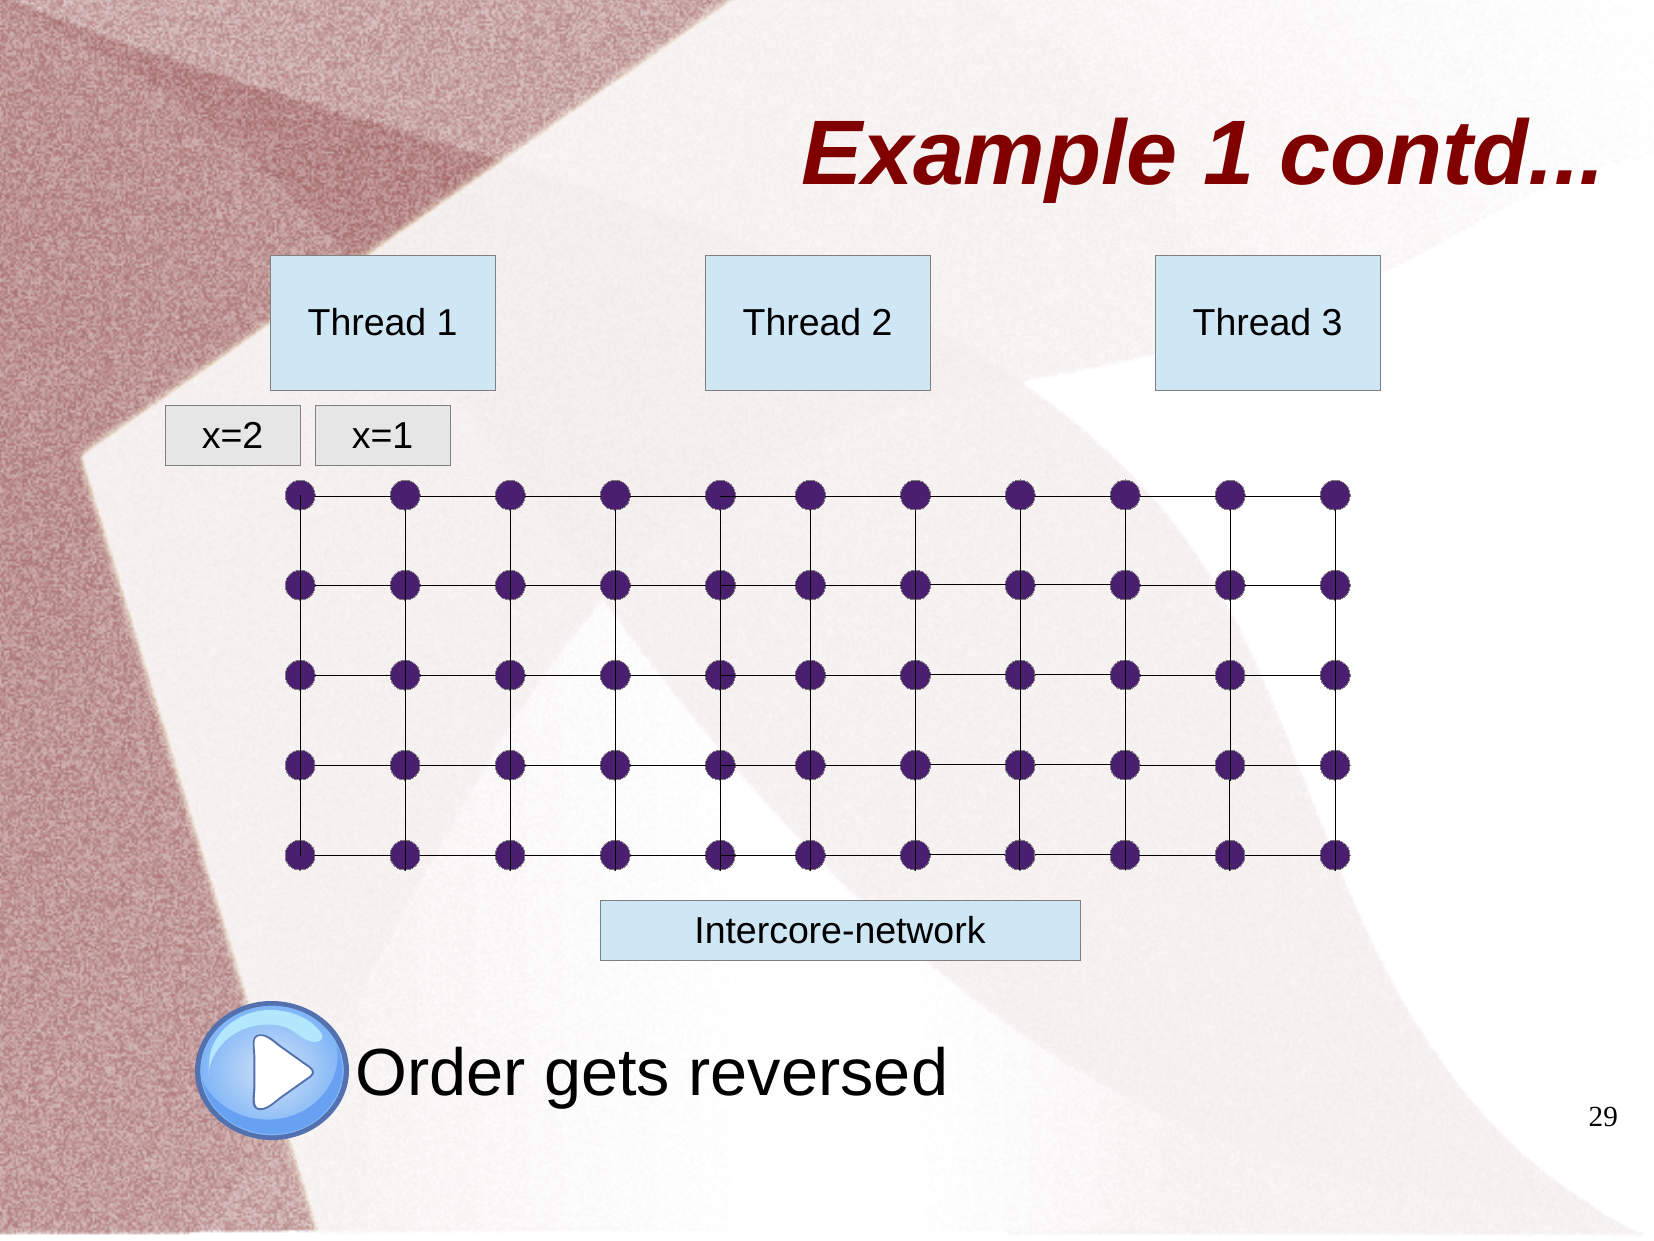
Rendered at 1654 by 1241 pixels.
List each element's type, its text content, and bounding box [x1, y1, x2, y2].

text_box [705, 570, 720, 601]
text_box [705, 660, 720, 691]
text_box [600, 750, 615, 781]
text_box [1320, 660, 1335, 691]
text_box x=1 [315, 405, 451, 466]
text_box [406, 570, 421, 600]
text_box [616, 750, 631, 780]
text_box [900, 480, 931, 510]
text_box [285, 660, 300, 691]
text_box [406, 660, 421, 690]
text_box [1005, 479, 1036, 510]
text_box [721, 766, 736, 780]
text_box [795, 570, 810, 601]
text_box [1005, 659, 1020, 690]
text_box [390, 750, 405, 781]
text_box x=2 [165, 405, 301, 466]
text_box [705, 750, 720, 781]
text_box [1126, 660, 1141, 690]
text_box [511, 750, 526, 780]
text_box [285, 750, 300, 781]
text_box [1110, 659, 1125, 690]
text_box [1215, 750, 1230, 780]
text_box [1005, 569, 1020, 600]
text_box [495, 480, 526, 511]
text_box [390, 840, 405, 871]
text_box [285, 570, 300, 601]
text_box Thread 3 [1155, 255, 1381, 391]
text_box [1231, 750, 1246, 780]
list Order gets reversed [350, 1035, 1561, 1110]
text_box Intercore-network [600, 900, 1081, 961]
text_box [1215, 660, 1230, 691]
text_box [1021, 570, 1036, 600]
text_box [811, 570, 826, 600]
text_box [721, 570, 736, 585]
text_box [390, 480, 421, 511]
text_box [900, 840, 915, 871]
text_box [390, 660, 405, 691]
text_box [721, 856, 736, 870]
text_box [1231, 570, 1246, 600]
text_box [600, 840, 615, 871]
text_box [495, 660, 510, 691]
text_box [616, 570, 631, 600]
text_box [616, 660, 631, 690]
text_box [811, 660, 826, 690]
text_box [1320, 480, 1351, 511]
text_box [406, 840, 421, 870]
text_box [1231, 660, 1246, 690]
text_box [811, 840, 826, 870]
text_box [721, 586, 736, 600]
text_box [900, 570, 915, 600]
text_box [721, 840, 736, 855]
text_box [301, 570, 316, 600]
text_box [1336, 660, 1351, 690]
text_box [916, 840, 931, 870]
text_box [1336, 840, 1351, 870]
text_box [1214, 840, 1229, 870]
text_box [1110, 479, 1141, 510]
text_box [795, 840, 810, 871]
text_box [495, 750, 510, 781]
text_box [811, 750, 826, 780]
text_box [285, 840, 316, 871]
text_box [1126, 750, 1141, 780]
text_box [511, 840, 526, 870]
text_box [900, 750, 915, 781]
text_box [1215, 480, 1246, 511]
text_box [495, 840, 510, 871]
text_box [705, 840, 720, 871]
text_box [1110, 749, 1125, 780]
text_box Thread 2 [705, 255, 931, 391]
text_box [1004, 839, 1036, 871]
text_box [1020, 750, 1036, 781]
text_box [406, 750, 421, 780]
text_box [1320, 840, 1335, 871]
text_box [795, 480, 826, 511]
text_box [1021, 660, 1036, 690]
text_box [301, 660, 316, 690]
text_box [1005, 749, 1020, 780]
text_box [916, 660, 931, 690]
text_box [511, 570, 526, 600]
title Example 1 contd... [596, 49, 1607, 257]
text_box [495, 570, 510, 601]
text_box [1110, 839, 1141, 871]
text_box [1336, 570, 1351, 600]
text_box [301, 750, 316, 780]
text_box [1126, 570, 1141, 600]
text_box [721, 660, 736, 675]
text_box [600, 660, 615, 691]
text_box [721, 676, 736, 690]
text_box [1230, 840, 1245, 871]
text_box [721, 750, 736, 765]
text_box [600, 570, 615, 601]
text_box [1320, 750, 1335, 781]
text_box [705, 480, 736, 511]
text_box [795, 660, 810, 691]
text_box [600, 480, 631, 511]
text_box [285, 480, 316, 511]
text_box [616, 840, 631, 870]
text_box [1215, 570, 1230, 601]
picture [0, 0, 1654, 1241]
text_box [916, 750, 931, 780]
text_box [900, 660, 915, 690]
text_box [1110, 569, 1125, 600]
text_box [511, 660, 526, 690]
text_box Thread 1 [270, 255, 496, 391]
text_box [1320, 570, 1335, 601]
text_box [795, 750, 810, 781]
text_box [390, 570, 405, 601]
text_box [916, 570, 931, 600]
text_box [1336, 750, 1351, 780]
